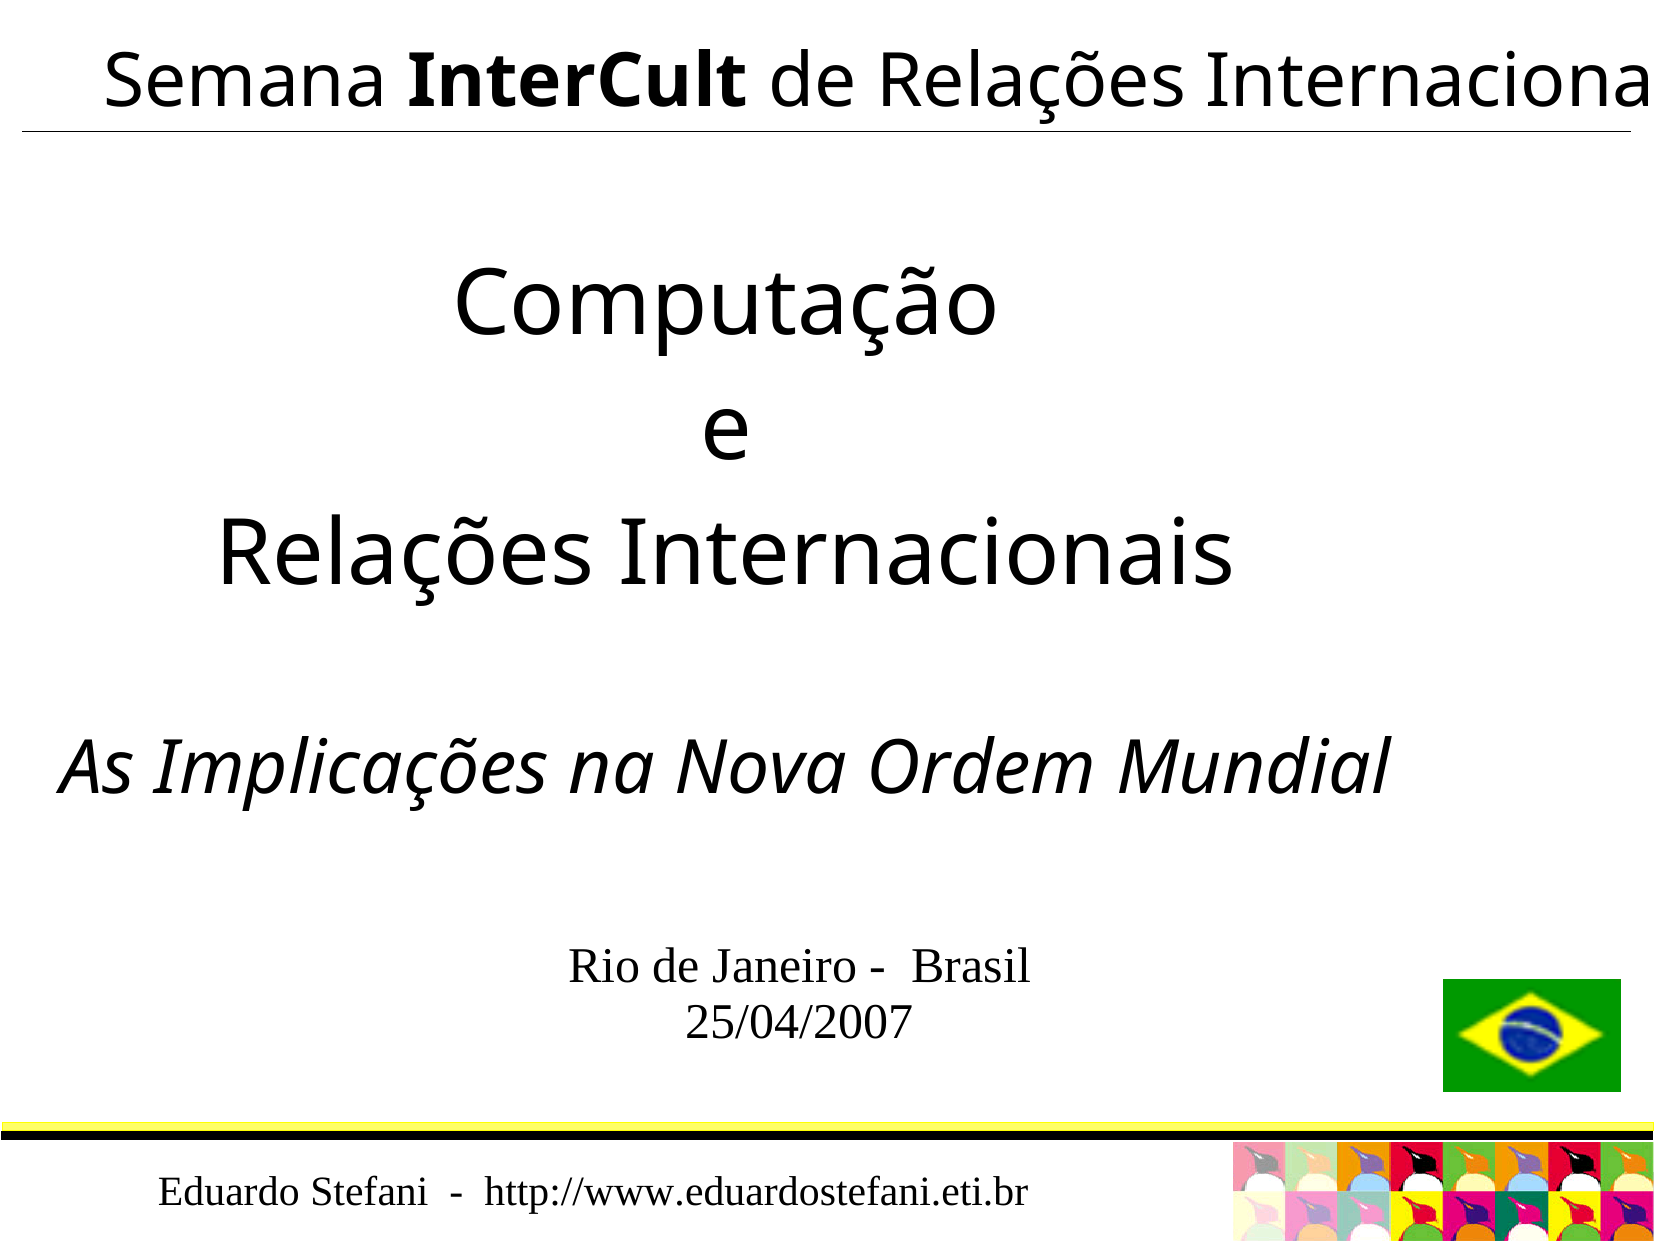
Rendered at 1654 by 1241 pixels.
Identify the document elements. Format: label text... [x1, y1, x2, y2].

text_box Computação e Relações Internacionais As Implicações na Nova Ordem Mundial [60, 236, 1556, 767]
text_box Semana InterCult de Relações Internacionais [103, 26, 1585, 117]
text_box [1, 1122, 1654, 1140]
text_box Eduardo Stefani - http://www.eduardostefani.eti.br [157, 1168, 1046, 1217]
picture [1443, 979, 1621, 1092]
text_box Rio de Janeiro - Brasil 25/04/2007 [474, 938, 1126, 1053]
chart [1233, 1142, 1654, 1241]
